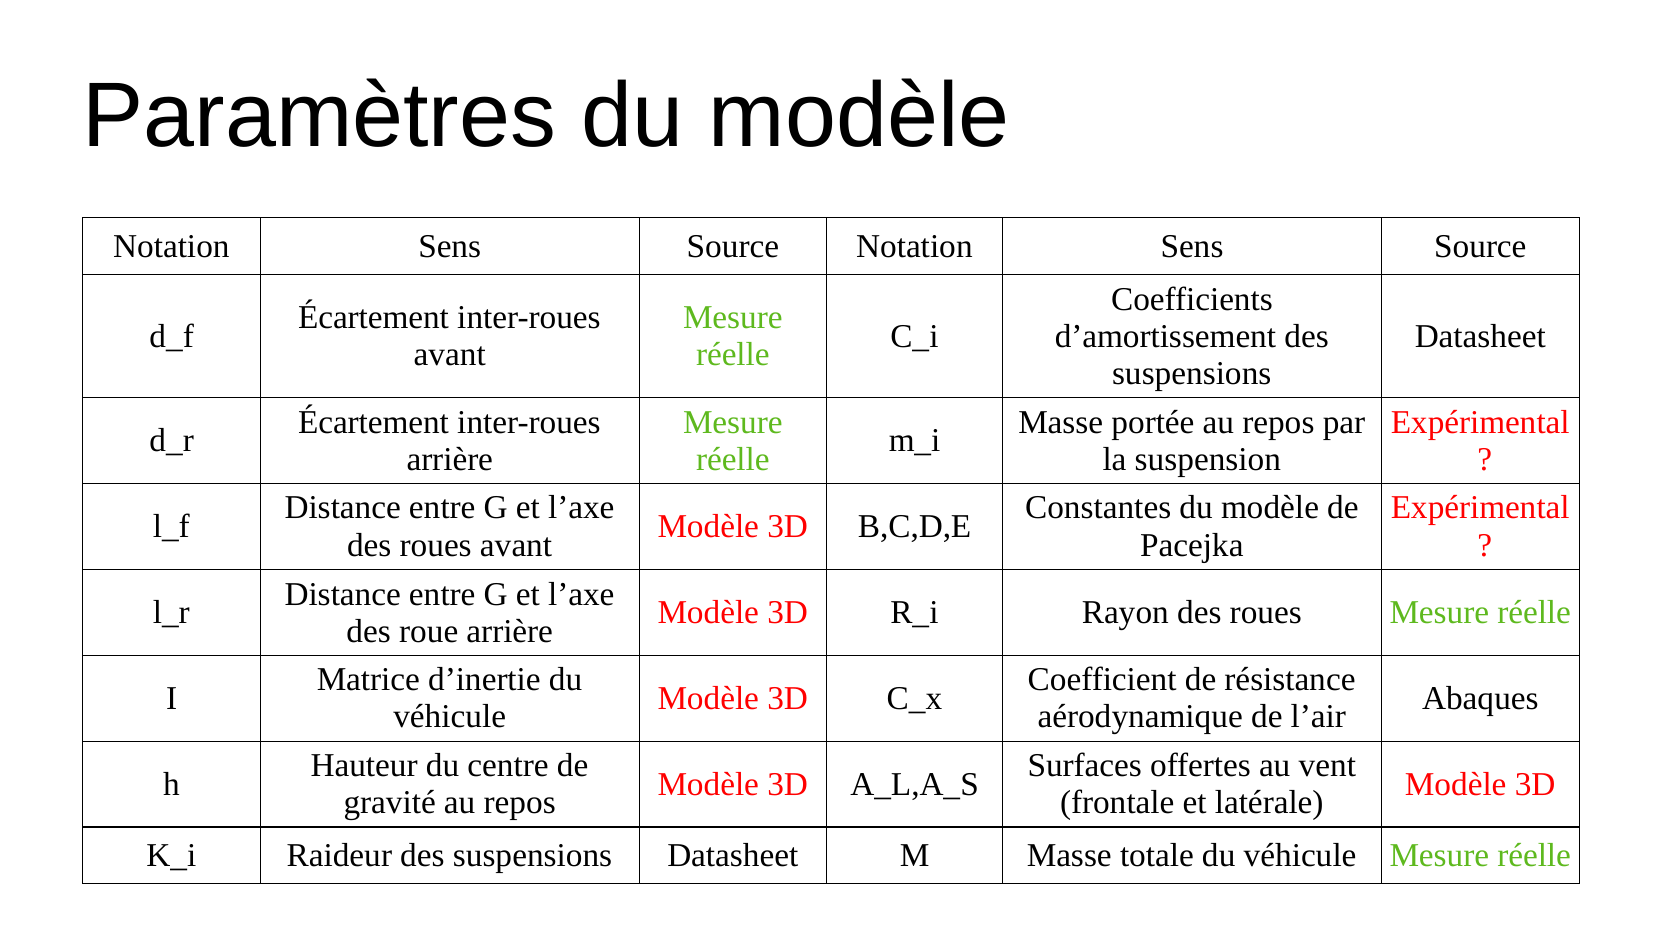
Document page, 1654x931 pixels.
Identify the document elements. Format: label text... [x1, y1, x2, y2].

table_cell Modèle 3D [640, 484, 826, 569]
table_cell Surfaces offertes au vent (frontale et latérale) [1003, 742, 1381, 826]
table_cell Écartement inter-roues avant [261, 275, 639, 397]
table_cell Écartement inter-roues arrière [261, 398, 639, 483]
table_header Notation [827, 218, 1002, 274]
table_cell K_i [83, 828, 260, 883]
table_cell M [827, 828, 1002, 883]
table_cell d_f [83, 275, 260, 397]
table_header Sens [1003, 218, 1381, 274]
table_cell Modèle 3D [1382, 742, 1579, 826]
table_cell Masse totale du véhicule [1003, 828, 1381, 883]
table_cell Coefficients d’amortissement des suspensions [1003, 275, 1381, 397]
table_cell d_r [83, 398, 260, 483]
table_header Notation [83, 218, 260, 274]
table_cell Hauteur du centre de gravité au repos [261, 742, 639, 826]
table_header Source [1382, 218, 1579, 274]
table_cell Mesure réelle [640, 398, 826, 483]
table_cell I [83, 656, 260, 741]
table_cell Coefficient de résistance aérodynamique de l’air [1003, 656, 1381, 741]
title Paramètres du modèle [82, 37, 1571, 193]
table_cell Mesure réelle [640, 275, 826, 397]
table_cell Expérimental ? [1382, 398, 1579, 483]
table_cell Mesure réelle [1382, 828, 1579, 883]
table_cell h [83, 742, 260, 826]
table_cell Matrice d’inertie du véhicule [261, 656, 639, 741]
table_cell Raideur des suspensions [261, 828, 639, 883]
table_header Sens [261, 218, 639, 274]
table_cell R_i [827, 570, 1002, 655]
table_cell Modèle 3D [640, 742, 826, 826]
table_cell Modèle 3D [640, 656, 826, 741]
table_cell m_i [827, 398, 1002, 483]
table_cell Datasheet [1382, 275, 1579, 397]
table_cell Datasheet [640, 828, 826, 883]
table_cell Rayon des roues [1003, 570, 1381, 655]
table_cell l_r [83, 570, 260, 655]
table_cell Expérimental ? [1382, 484, 1579, 569]
table_header Source [640, 218, 826, 274]
table_cell Distance entre G et l’axe des roues avant [261, 484, 639, 569]
table_cell Abaques [1382, 656, 1579, 741]
table_cell Distance entre G et l’axe des roue arrière [261, 570, 639, 655]
table_cell Mesure réelle [1382, 570, 1579, 655]
table_cell B,C,D,E [827, 484, 1002, 569]
table_cell Modèle 3D [640, 570, 826, 655]
table_cell C_i [827, 275, 1002, 397]
table_cell Constantes du modèle de Pacejka [1003, 484, 1381, 569]
table_cell A_L,A_S [827, 742, 1002, 826]
table_cell Masse portée au repos par la suspension [1003, 398, 1381, 483]
table_cell C_x [827, 656, 1002, 741]
table_cell l_f [83, 484, 260, 569]
